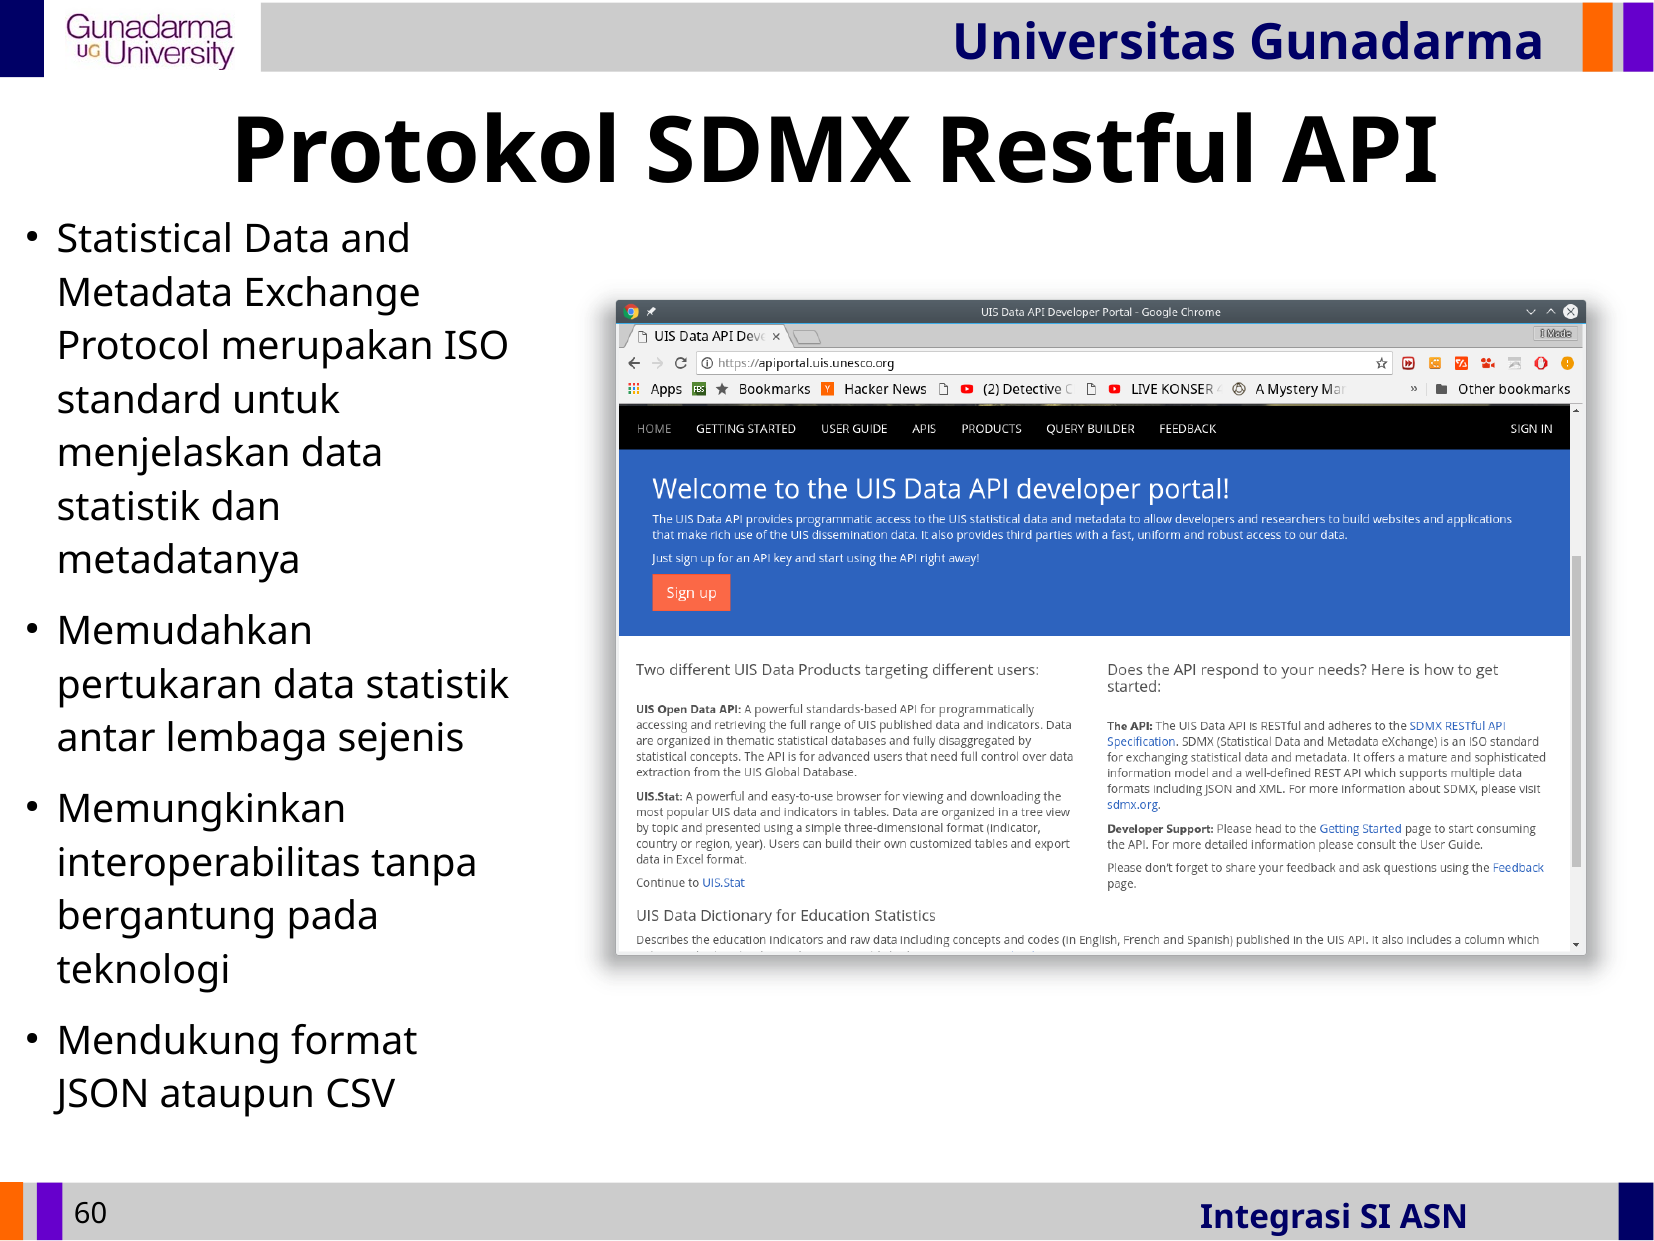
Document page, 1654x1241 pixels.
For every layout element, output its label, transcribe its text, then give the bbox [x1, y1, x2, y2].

title Protokol SDMX Restful API [78, 84, 1592, 211]
picture [65, 0, 235, 70]
list Statistical Data and Metadata Exchange Protocol merupakan ISO standard untuk menjelaskan data statistik dan metadatanya Memudahkan pertukaran data statistik antar lembaga sejenis Memungkinkan interoperabilitas tanpa bergantung pada teknologi Mendukung format JSON ataupun CSV [14, 210, 511, 1171]
picture [565, 269, 1636, 1006]
